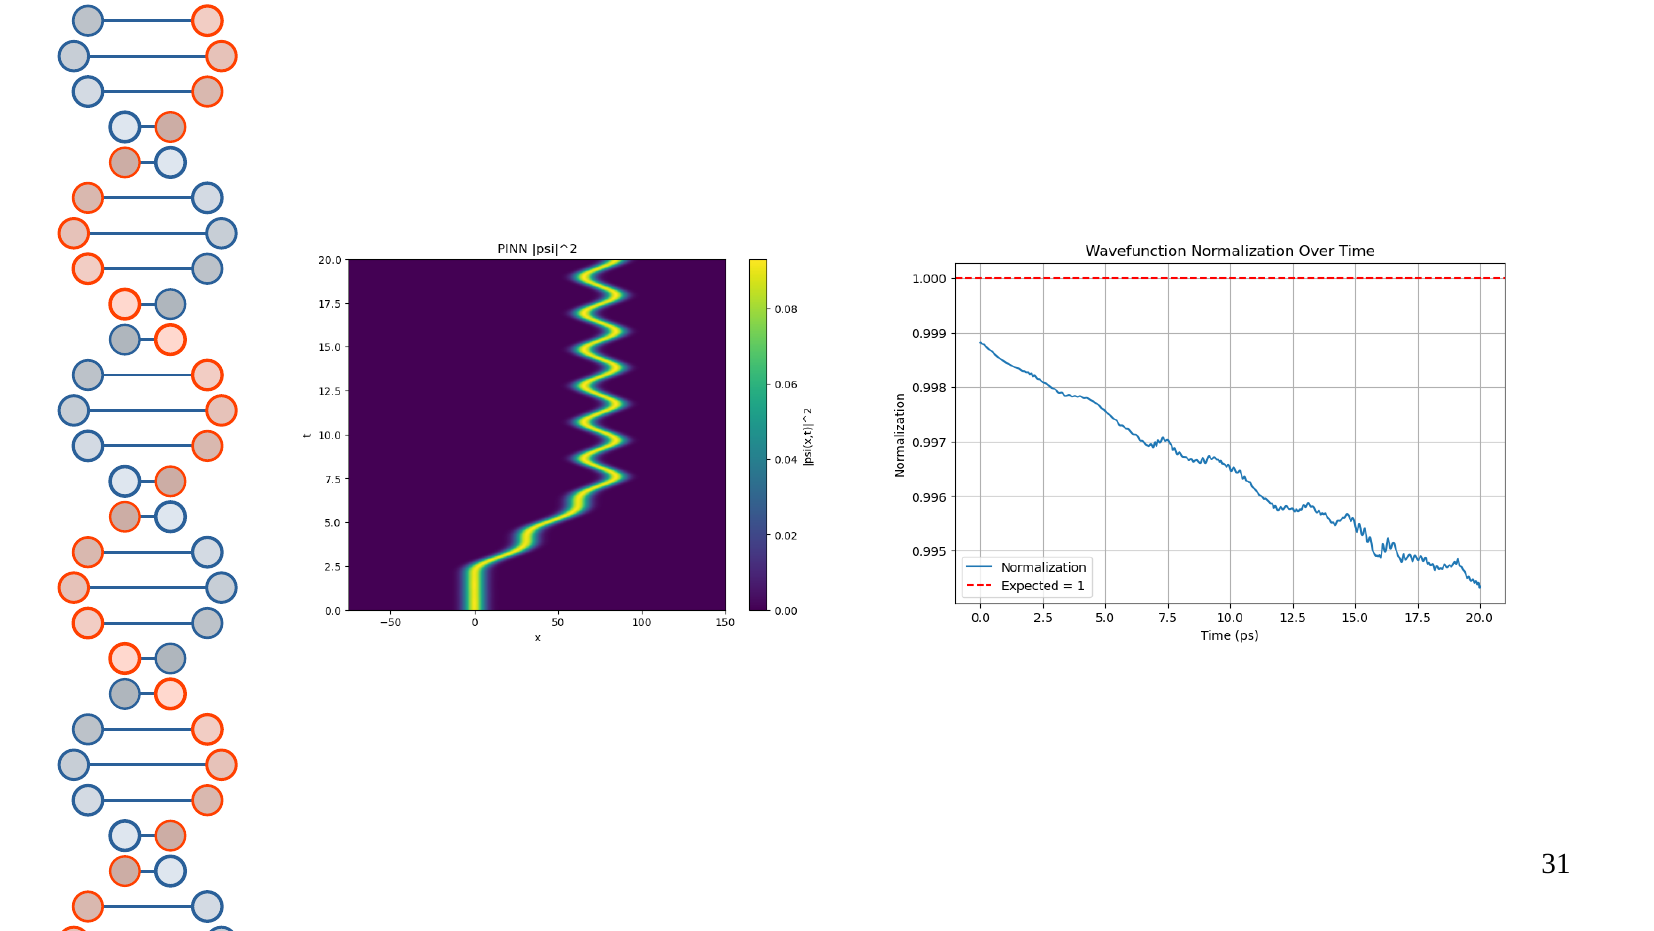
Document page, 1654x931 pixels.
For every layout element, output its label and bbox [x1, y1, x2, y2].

picture [295, 236, 820, 650]
picture [885, 236, 1513, 650]
